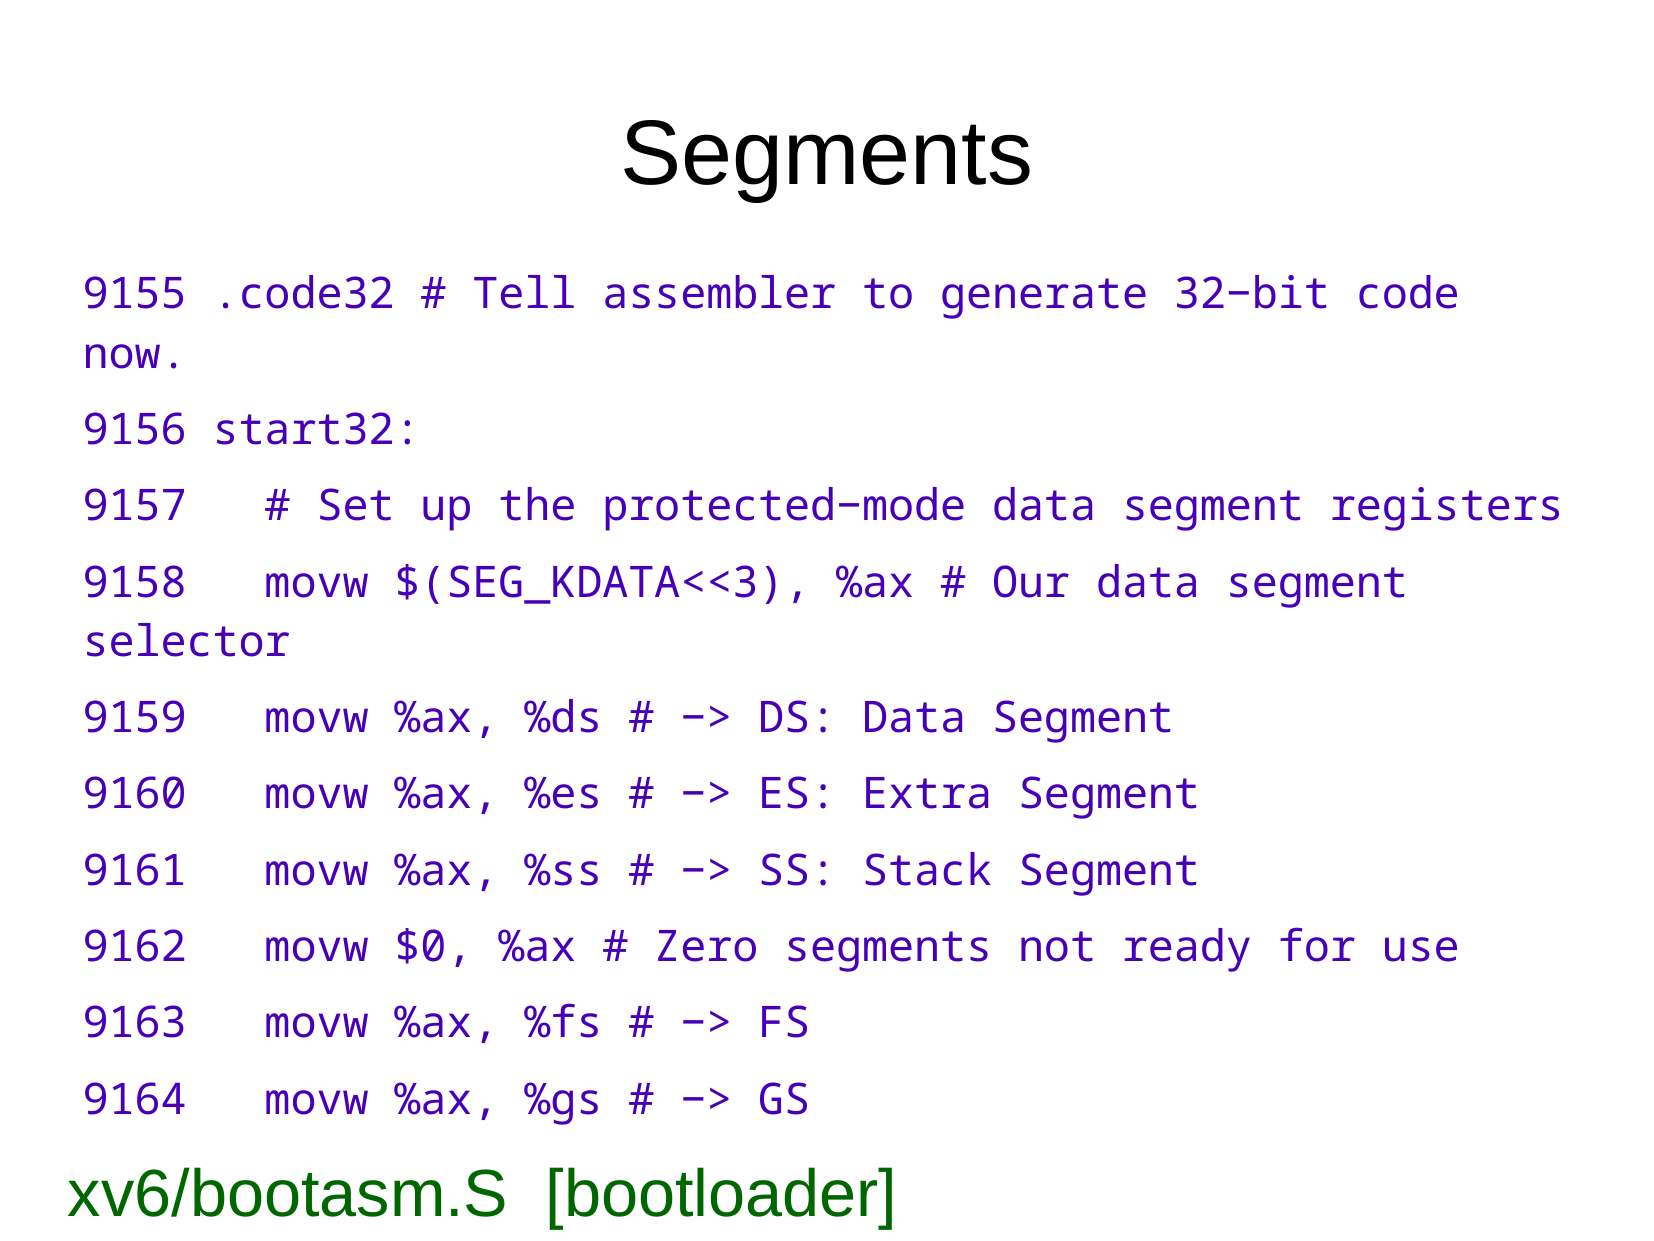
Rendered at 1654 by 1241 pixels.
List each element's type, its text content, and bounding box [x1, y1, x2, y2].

text_box xv6/bootasm.S [bootloader] [53, 1148, 938, 1238]
list 9155 .code32 # Tell assembler to generate 32−bit code now. 9156 start32: 9157 # Set up the protected−mode data segment registers 9158 movw $(SEG_KDATA<<3), %ax # Our data segment selector 9159 movw %ax, %ds # −> DS: Data Segment 9160 movw %ax, %es # −> ES: Extra Segment 9161 movw %ax, %ss # −> SS: Stack Segment 9162 movw $0, %ax # Zero segments not ready for use 9163 movw %ax, %fs # −> FS 9164 movw %ax, %gs # −> GS [82, 262, 1571, 1163]
title Segments [82, 49, 1571, 257]
